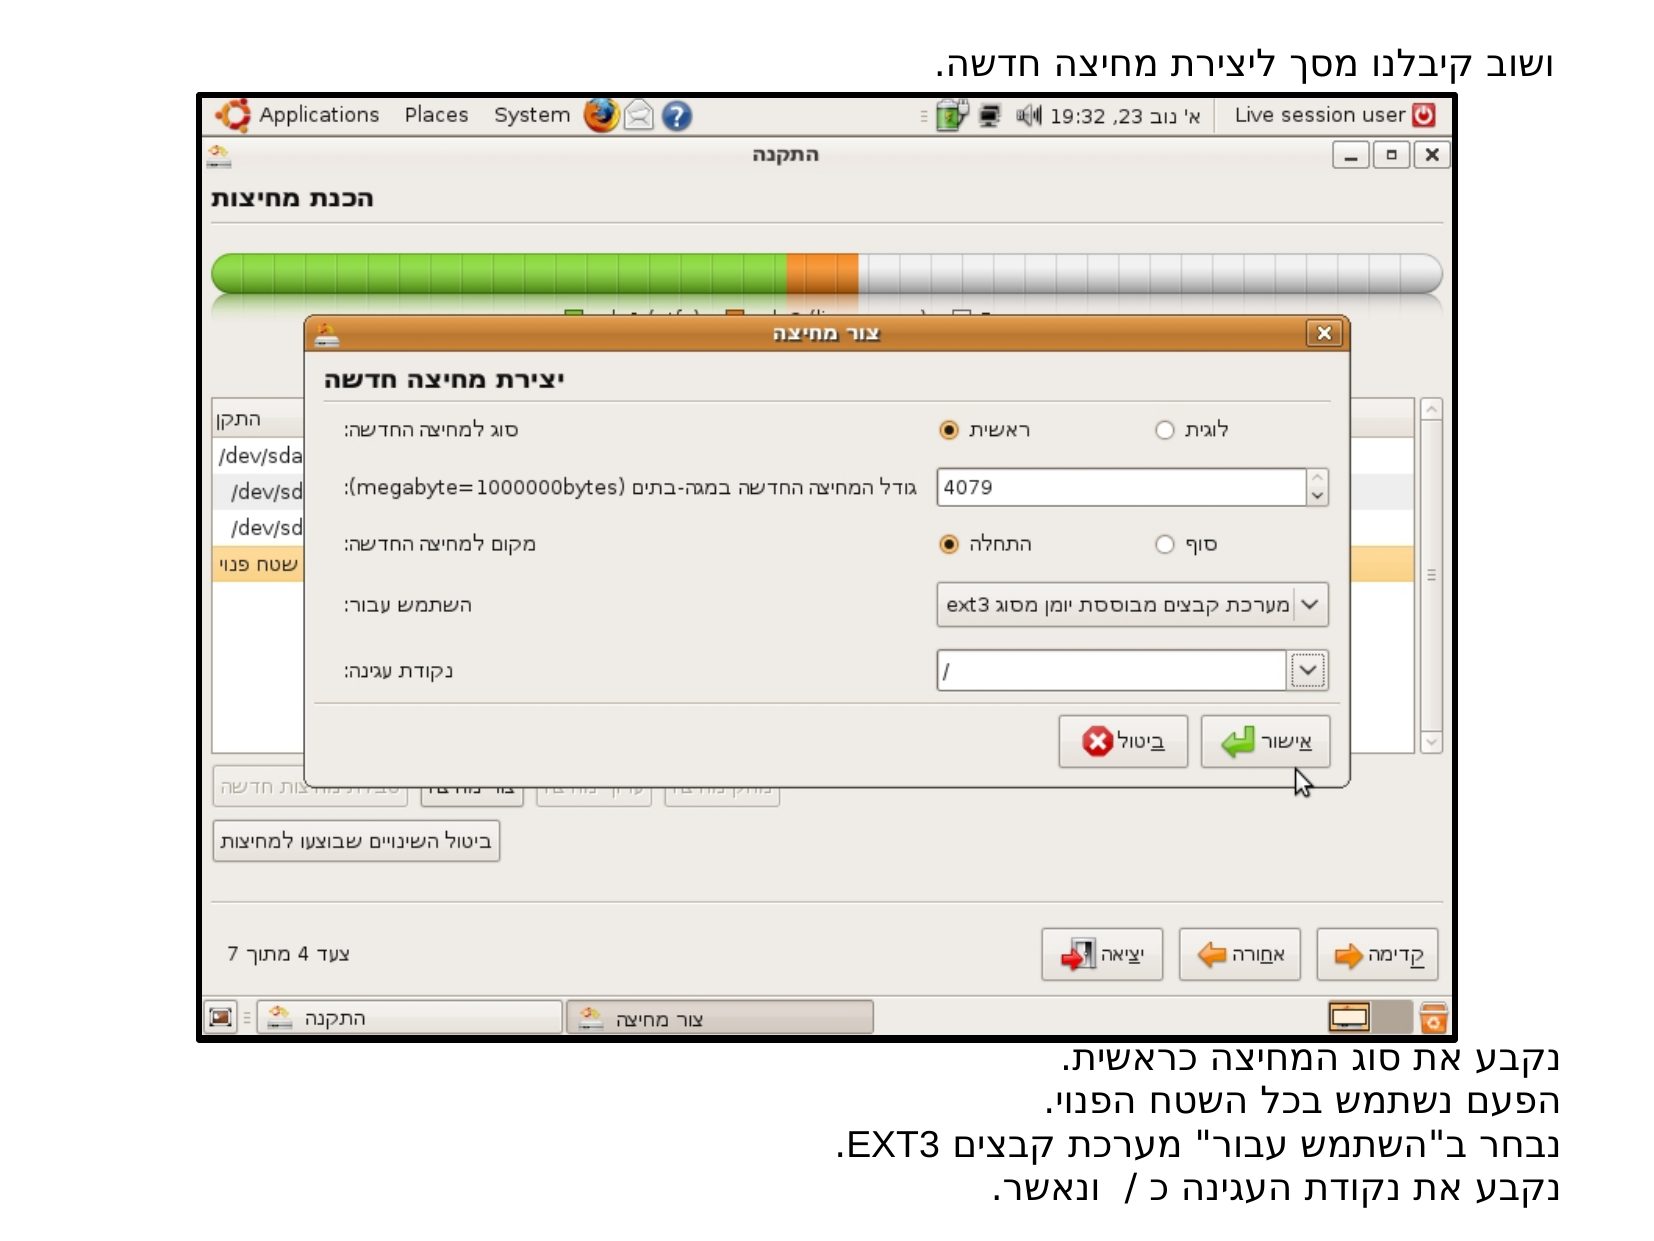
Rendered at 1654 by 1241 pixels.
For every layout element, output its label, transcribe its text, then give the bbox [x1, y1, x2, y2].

text_box ושוב קיבלנו מסך ליצירת מחיצה חדשה. [220, 34, 1571, 95]
picture [202, 97, 1453, 1036]
text_box נקבע את סוג המחיצה כראשית. הפעם נשתמש בכל השטח הפנוי. נבחר ב"השתמש עבור" מערכת קבצים EXT3. נקבע את נקודת העגינה כ / ונאשר. [76, 1028, 1577, 1241]
